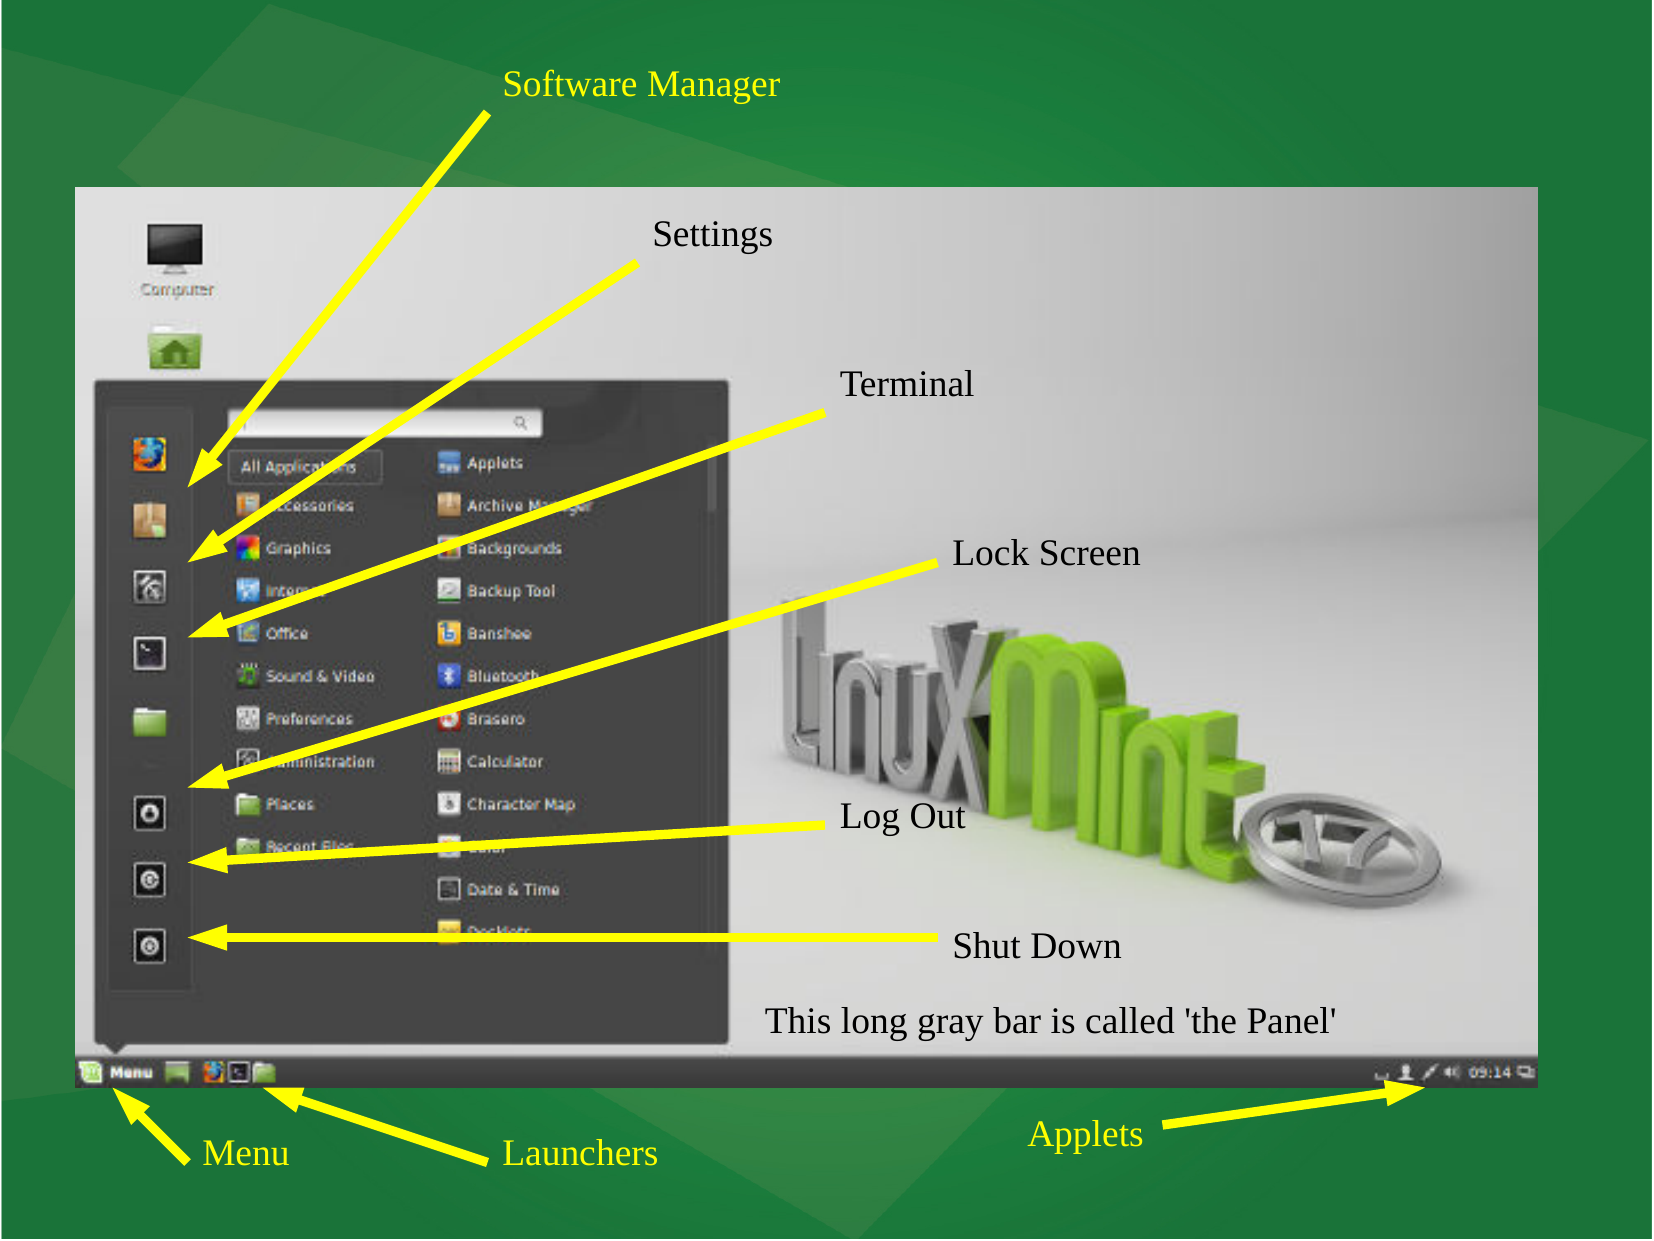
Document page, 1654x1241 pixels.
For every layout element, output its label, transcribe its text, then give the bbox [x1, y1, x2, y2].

text_box Shut Down [937, 918, 1313, 975]
text_box Log Out [825, 787, 1163, 845]
text_box Terminal [825, 355, 1163, 413]
text_box Applets [1012, 1105, 1201, 1163]
text_box Settings [637, 205, 1163, 263]
text_box Launchers [487, 1125, 713, 1182]
text_box This long gray bar is called 'the Panel' [750, 993, 1501, 1050]
text_box Menu [187, 1125, 487, 1182]
picture [0, 0, 1652, 1241]
text_box Lock Screen [937, 525, 1313, 582]
text_box Software Manager [487, 55, 1126, 113]
